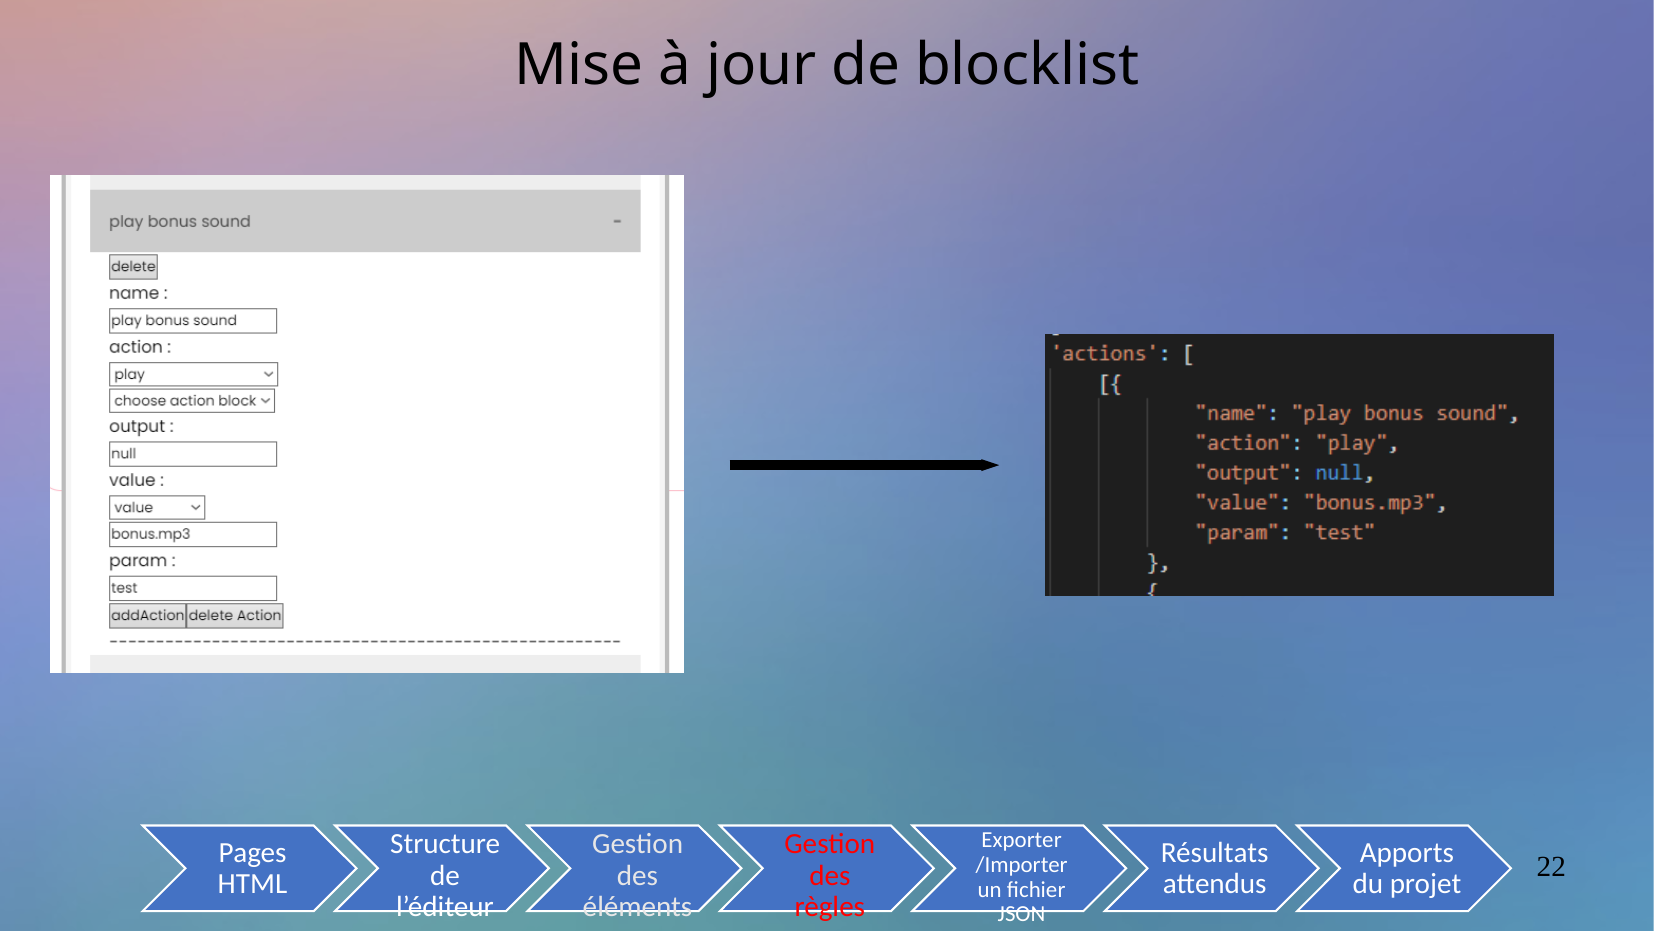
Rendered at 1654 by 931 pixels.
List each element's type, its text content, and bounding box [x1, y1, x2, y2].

text_box Exporter /Importer un fichier JSON [912, 825, 1127, 912]
text_box Résultats attendus [1104, 825, 1319, 912]
text_box Mise à jour de blocklist [377, 19, 1276, 105]
text_box Apports du projet [1297, 825, 1511, 912]
text_box [1536, 847, 1571, 912]
text_box Gestion des règles [719, 825, 934, 912]
text_box Structure de l’éditeur [335, 825, 549, 912]
text_box Pages HTML [142, 825, 357, 912]
picture [0, 0, 1654, 931]
text_box Gestion des éléments [527, 825, 742, 912]
